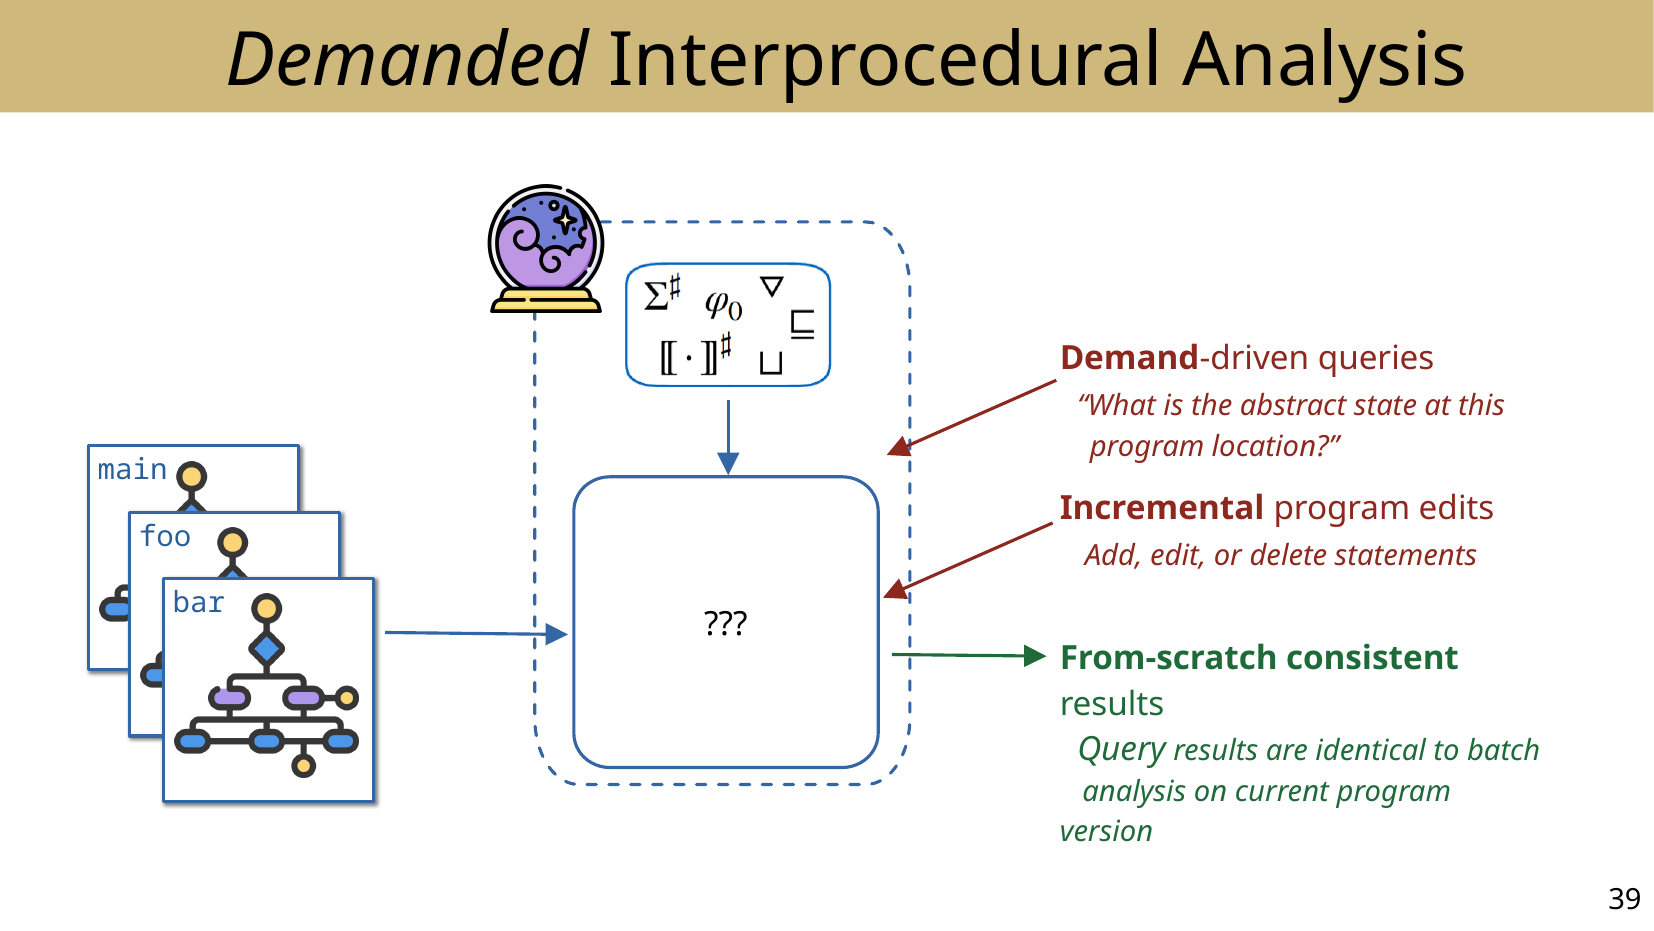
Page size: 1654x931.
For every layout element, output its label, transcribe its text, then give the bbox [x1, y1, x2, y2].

text_box From-scratch consistent results Query results are identical to batch analysis on current program version [1059, 634, 1548, 800]
text_box Demand-driven queries “What is the abstract state at this program location?” [1059, 334, 1548, 484]
picture [99, 461, 284, 646]
picture [482, 184, 610, 313]
text_box main [97, 448, 179, 487]
text_box foo [138, 514, 192, 604]
picture [140, 604, 163, 712]
text_box Incremental program edits Add, edit, or delete statements [1059, 484, 1548, 634]
text_box ??? [573, 476, 879, 768]
picture [192, 527, 325, 578]
picture [174, 593, 359, 778]
picture [621, 259, 835, 387]
title Demanded Interprocedural Analysis [0, 0, 1654, 153]
text_box bar [172, 580, 226, 620]
text_box [88, 445, 374, 802]
